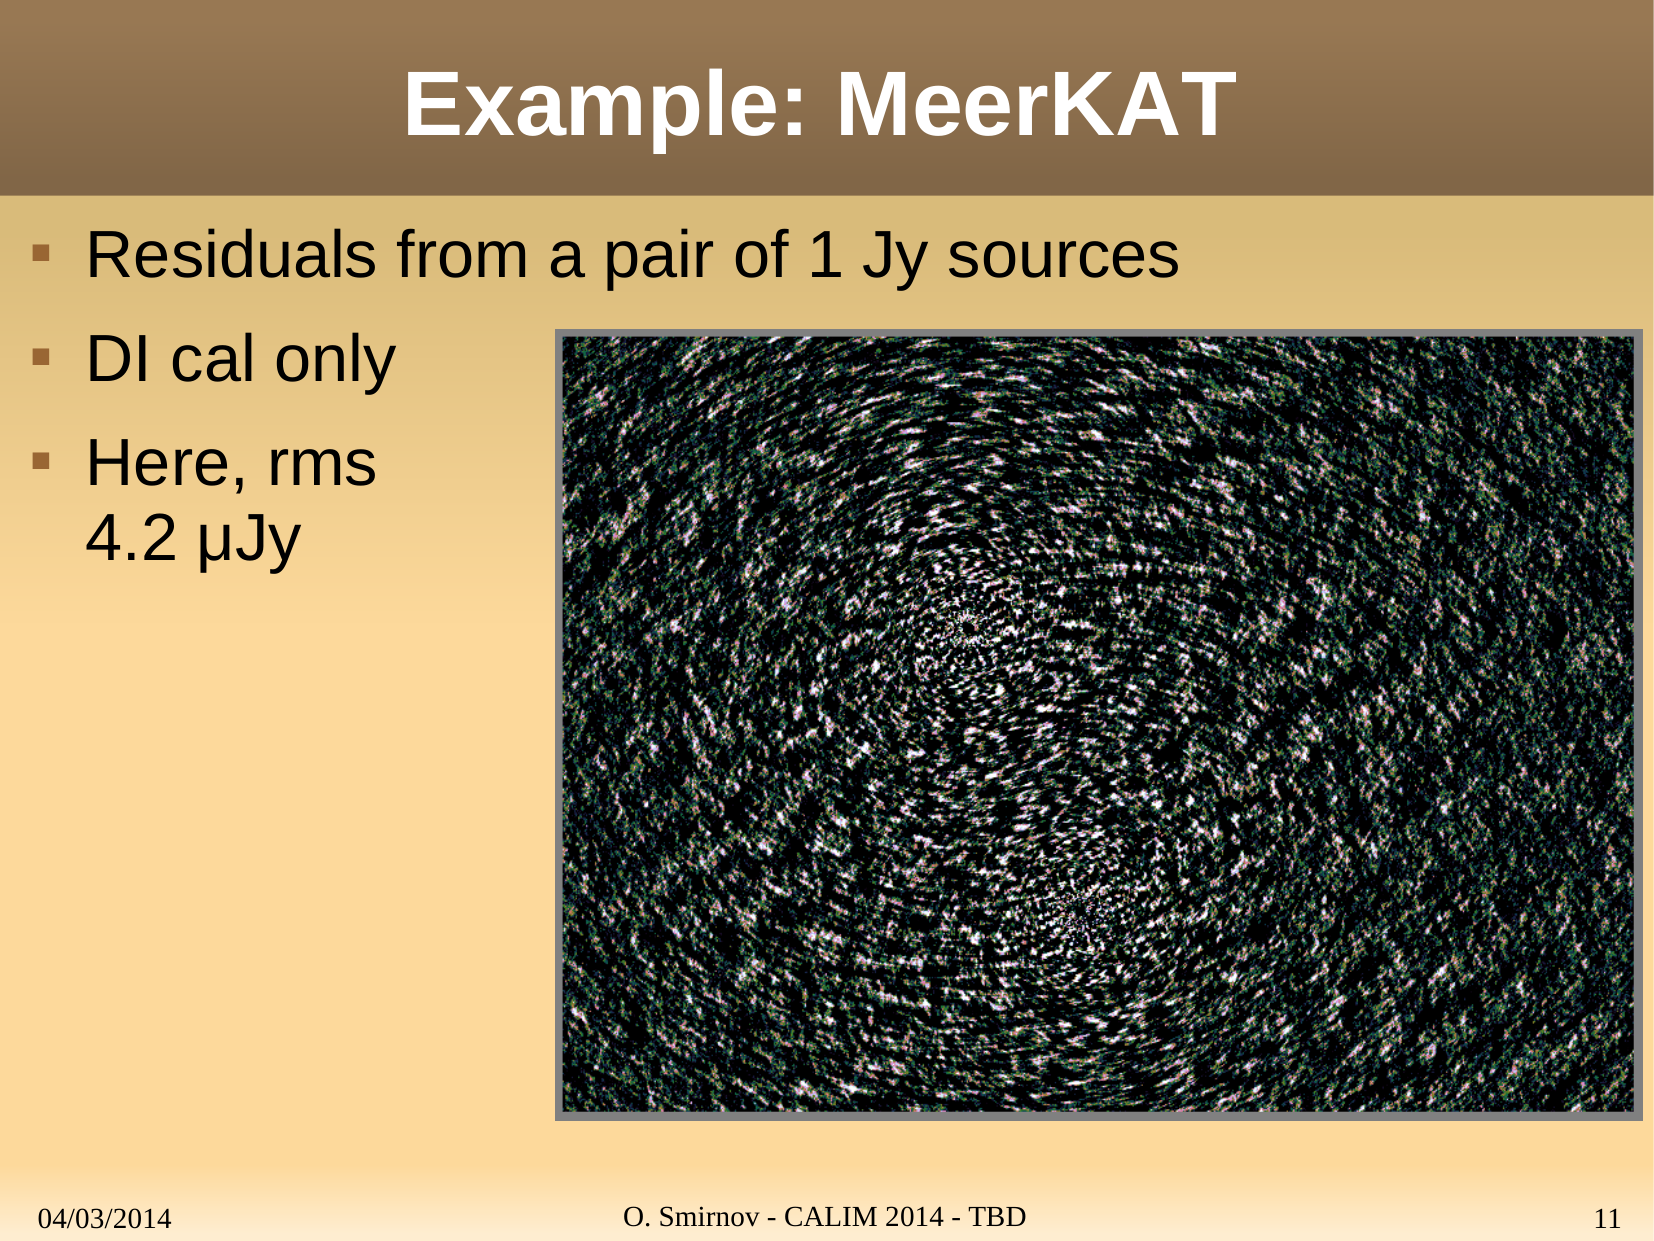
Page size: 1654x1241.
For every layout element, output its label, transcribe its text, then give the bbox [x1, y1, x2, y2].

title Example: MeerKAT [76, 0, 1565, 208]
picture [0, 0, 1654, 1241]
list Residuals from a pair of 1 Jy sources DI cal only Here, rms 4.2 μJy [15, 216, 1504, 1036]
